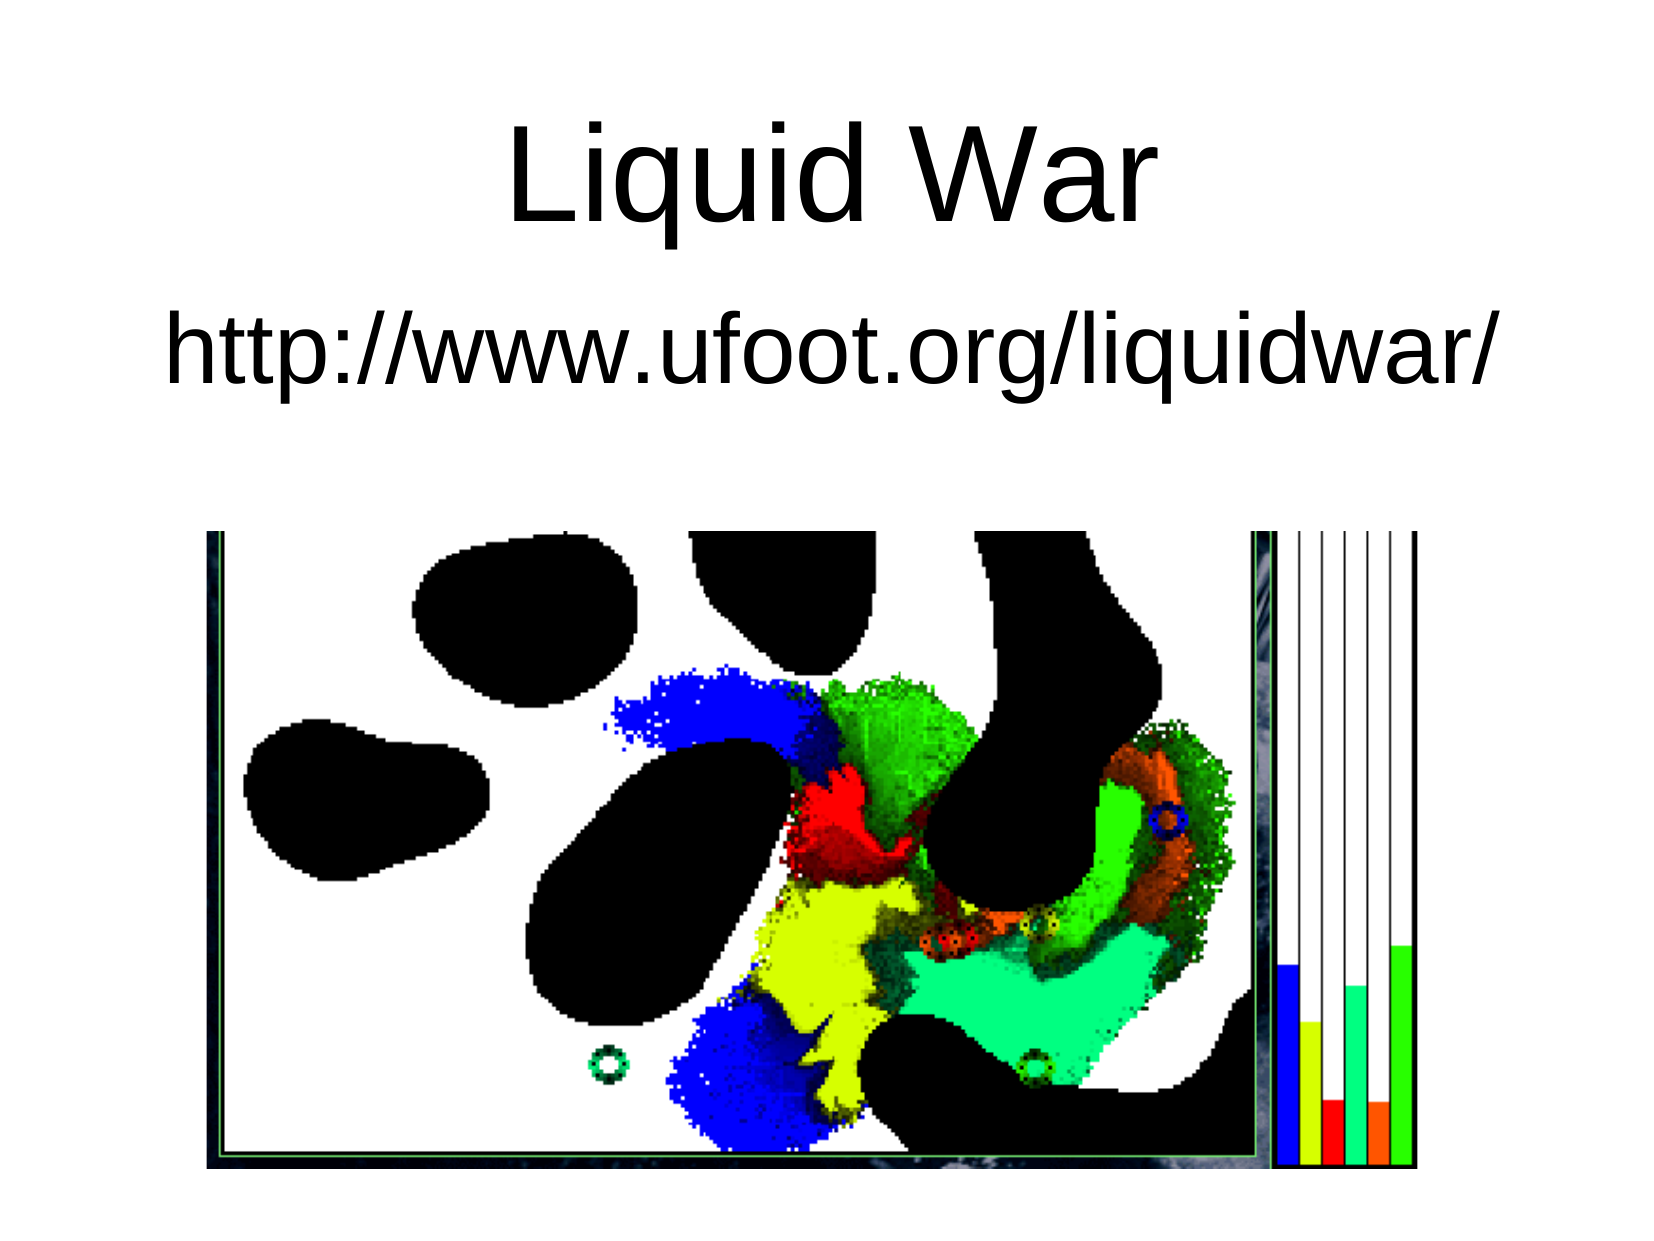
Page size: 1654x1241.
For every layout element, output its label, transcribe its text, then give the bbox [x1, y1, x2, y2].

picture [206, 531, 1418, 1169]
title Liquid War http://www.ufoot.org/liquidwar/ [88, 59, 1577, 443]
